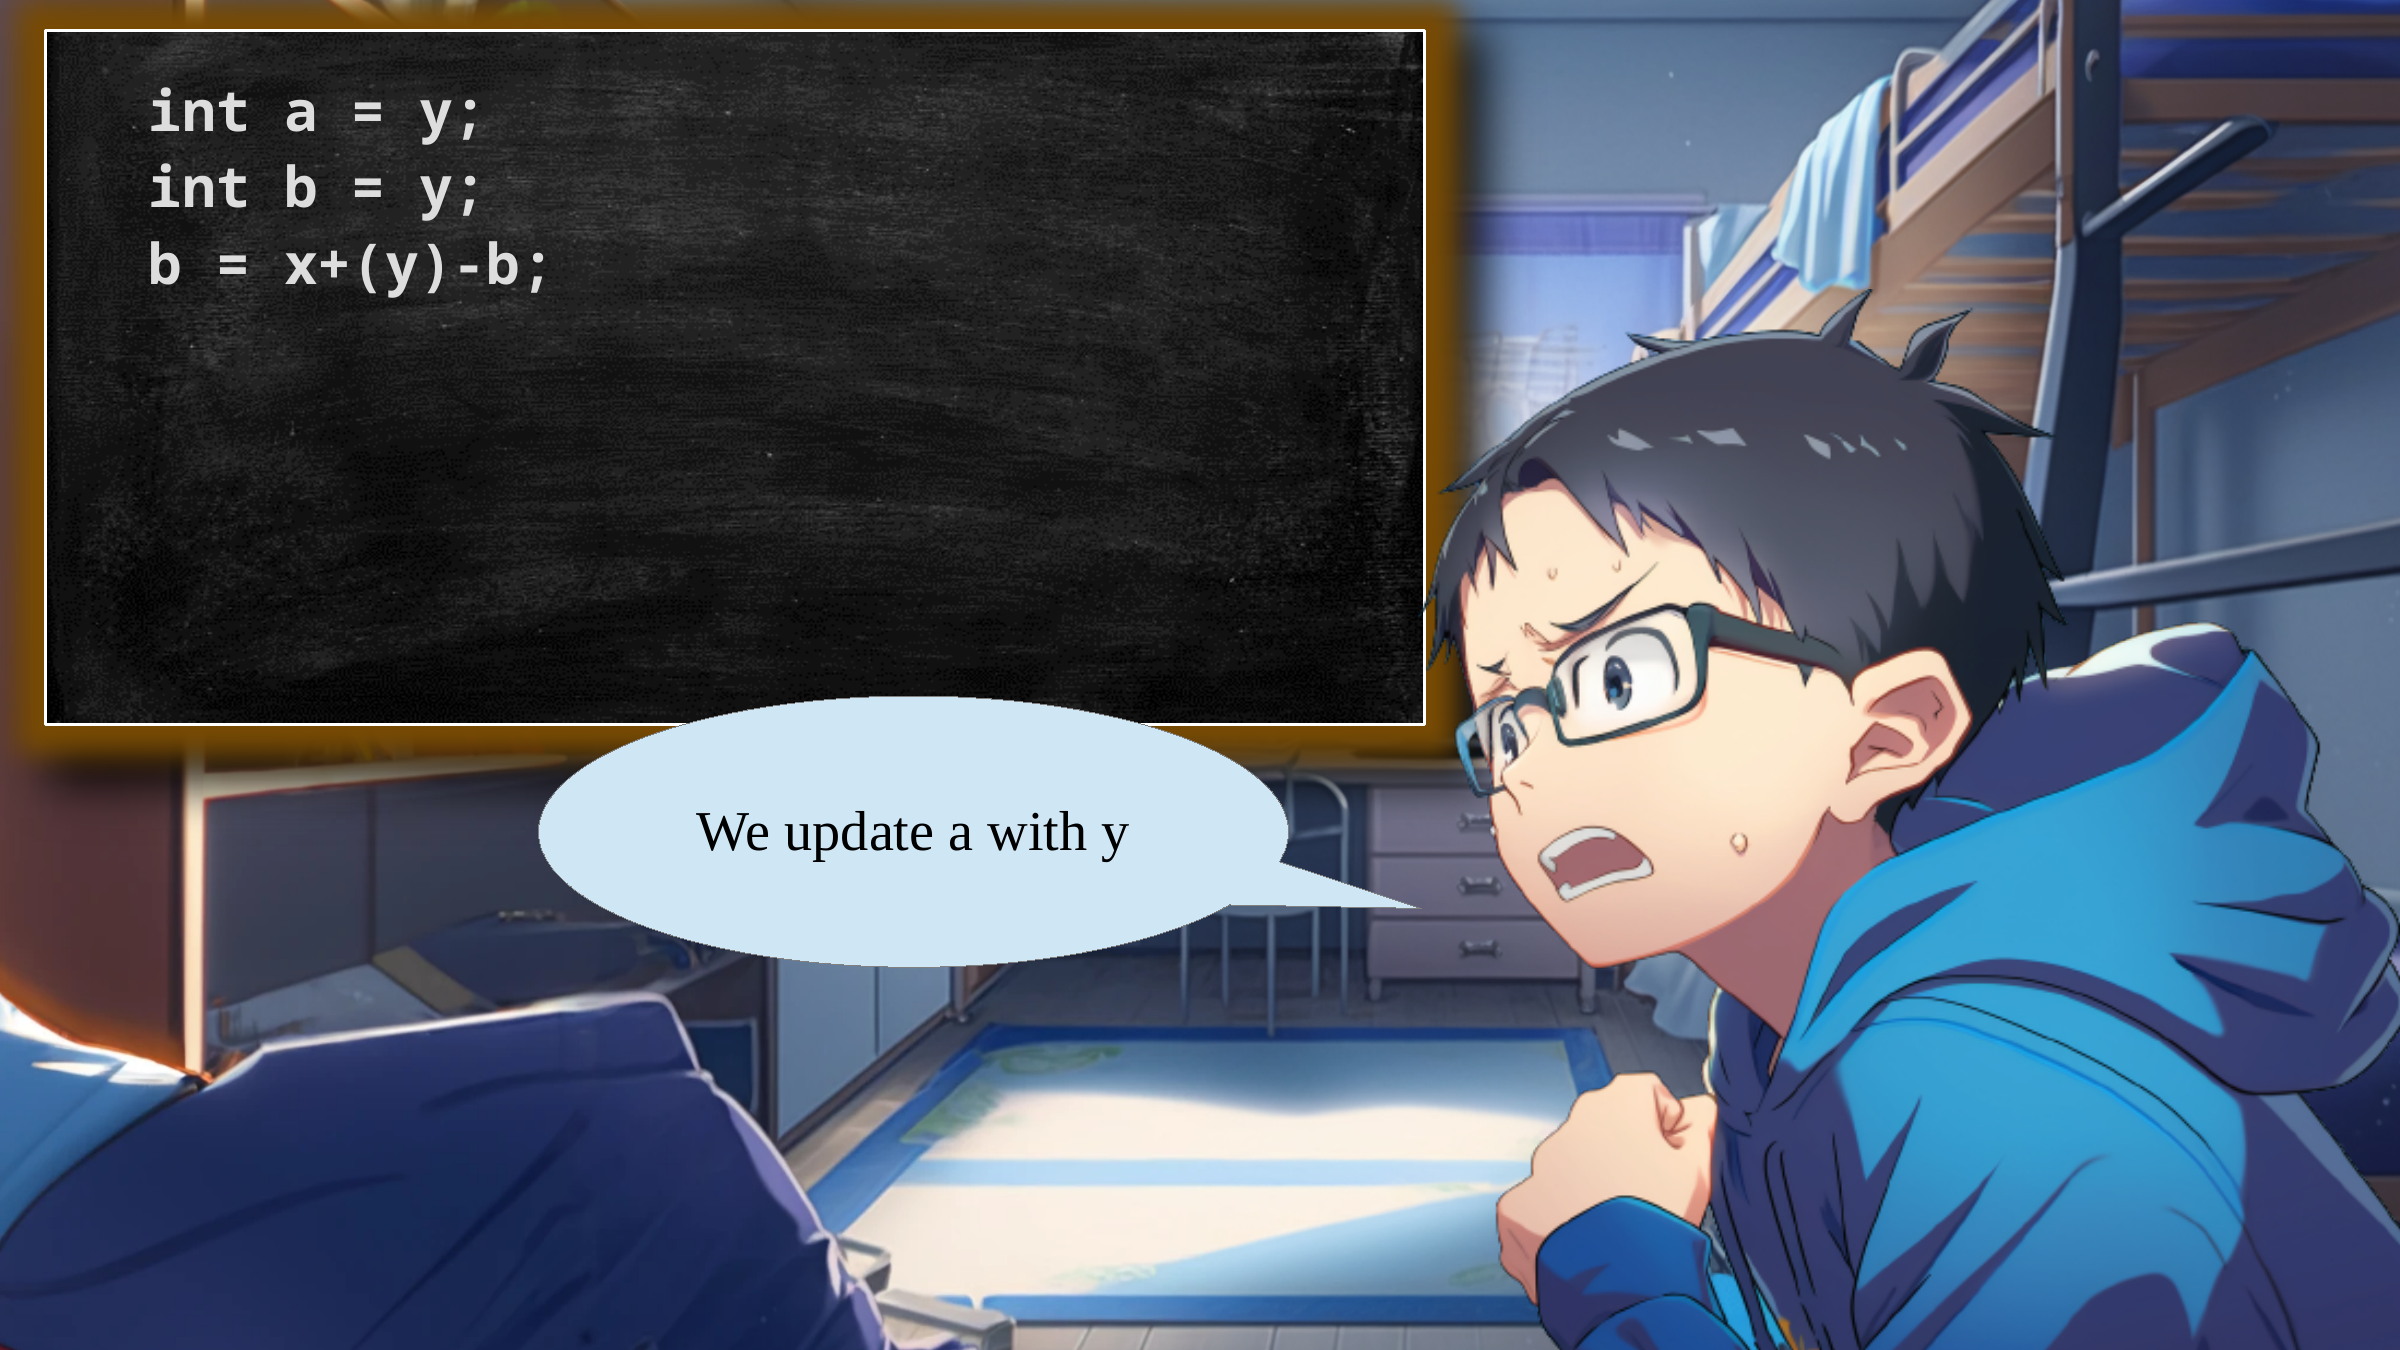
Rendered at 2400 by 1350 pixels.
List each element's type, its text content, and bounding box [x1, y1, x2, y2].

text_box int a = y; int b = y; b = x+(y)-b; [66, 63, 1379, 653]
text_box We update a with y [538, 696, 1320, 968]
picture [0, 0, 2400, 1350]
